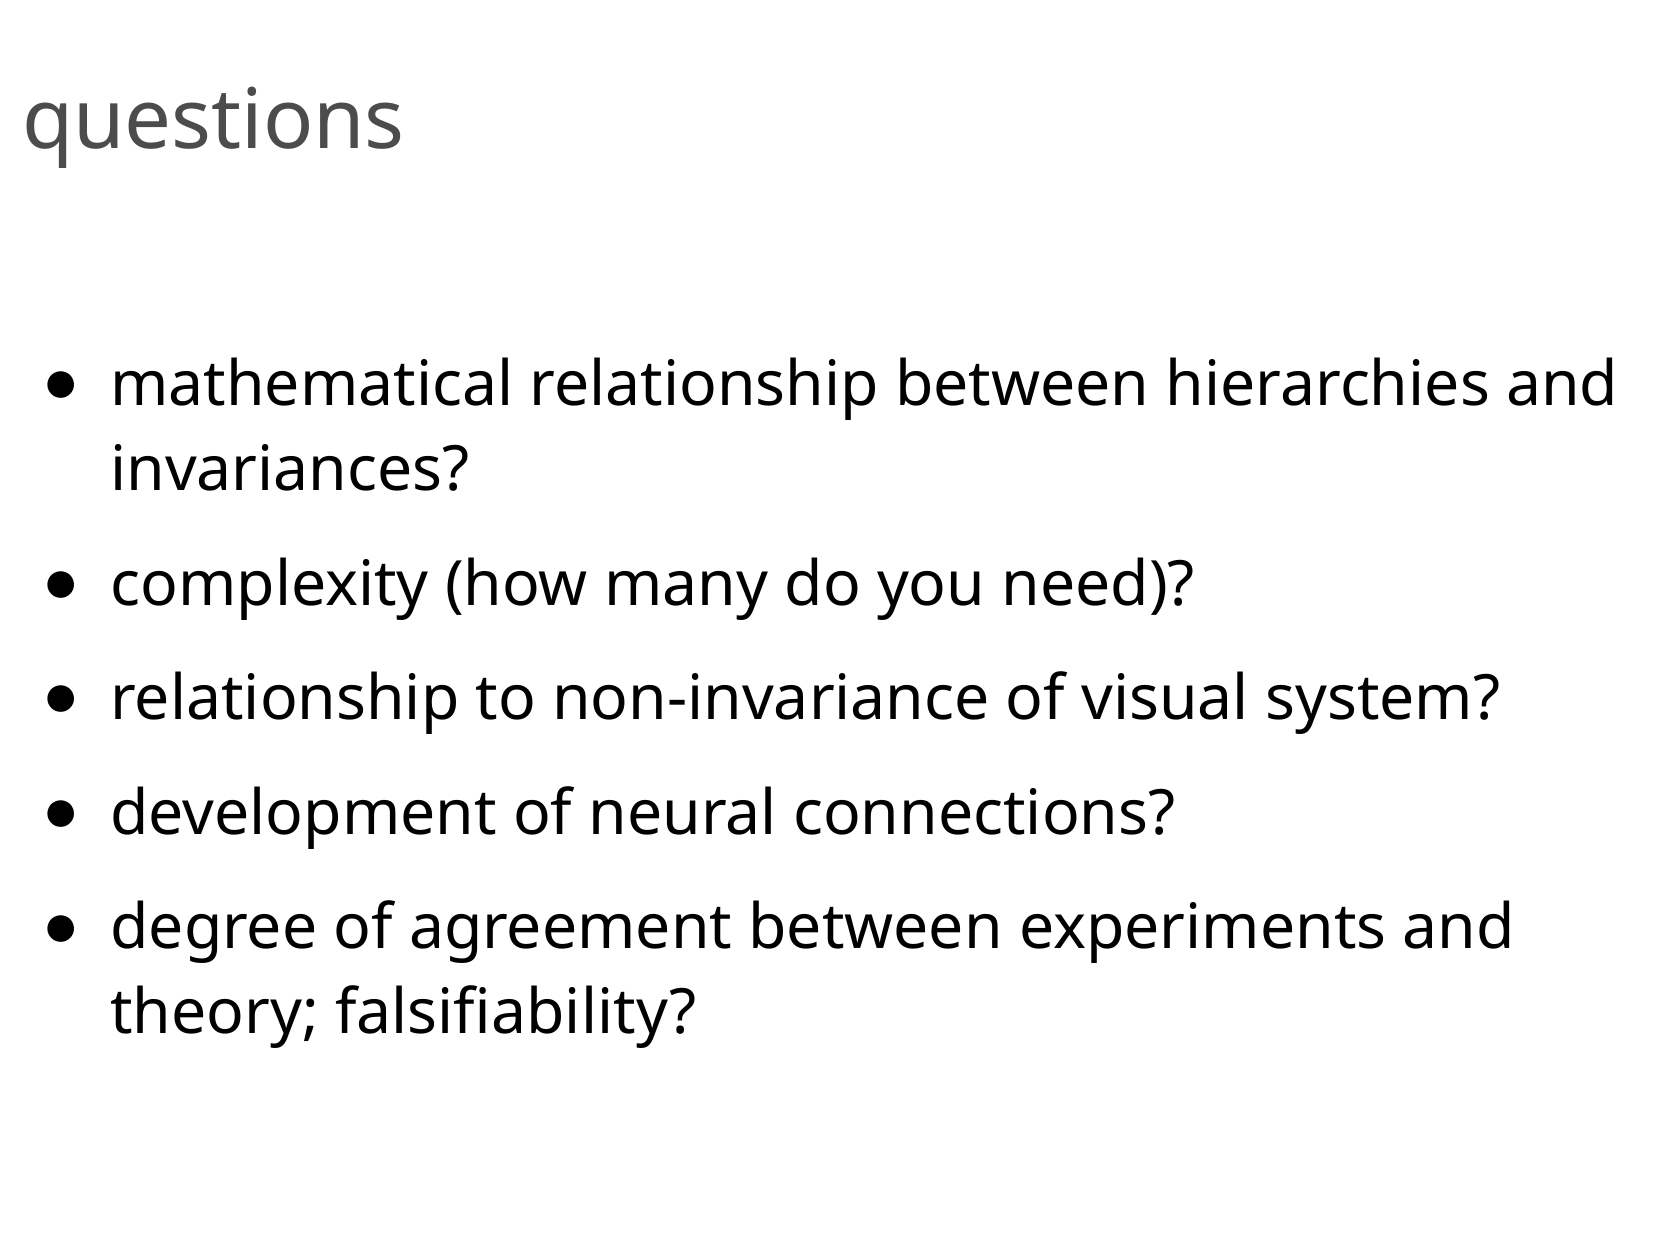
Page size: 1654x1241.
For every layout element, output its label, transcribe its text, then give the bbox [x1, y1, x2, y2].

list mathematical relationship between hierarchies and invariances? complexity (how many do you need)? relationship to non-invariance of visual system? development of neural connections? degree of agreement between experiments and theory; falsifiability? [25, 226, 1654, 1166]
title questions [22, 19, 1654, 213]
